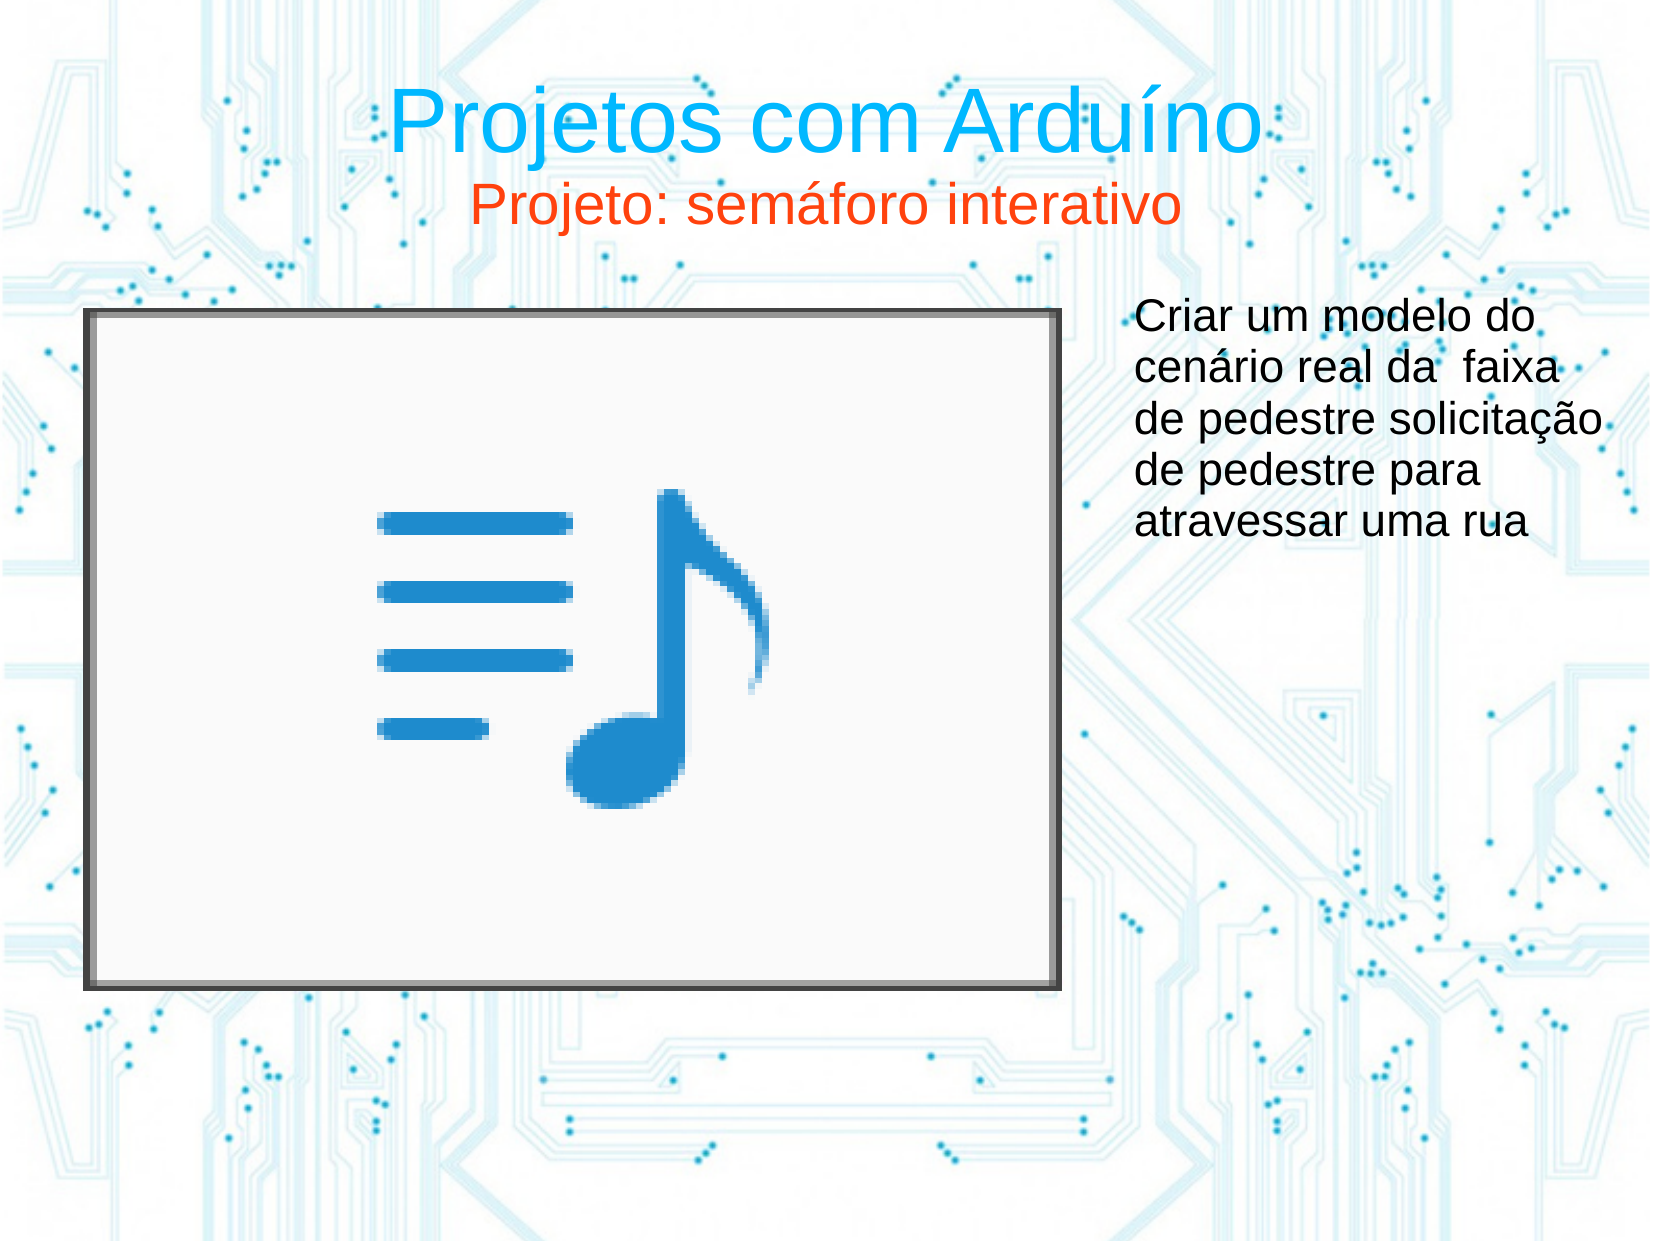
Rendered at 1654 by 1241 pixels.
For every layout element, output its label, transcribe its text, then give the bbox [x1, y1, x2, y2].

picture [0, 0, 1654, 1241]
list Criar um modelo do cenário real da faixa de pedestre solicitação de pedestre para atravessar uma rua [1062, 290, 1607, 957]
text_box [82, 307, 1063, 993]
title Projetos com Arduíno Projeto: semáforo interativo [82, 49, 1571, 257]
